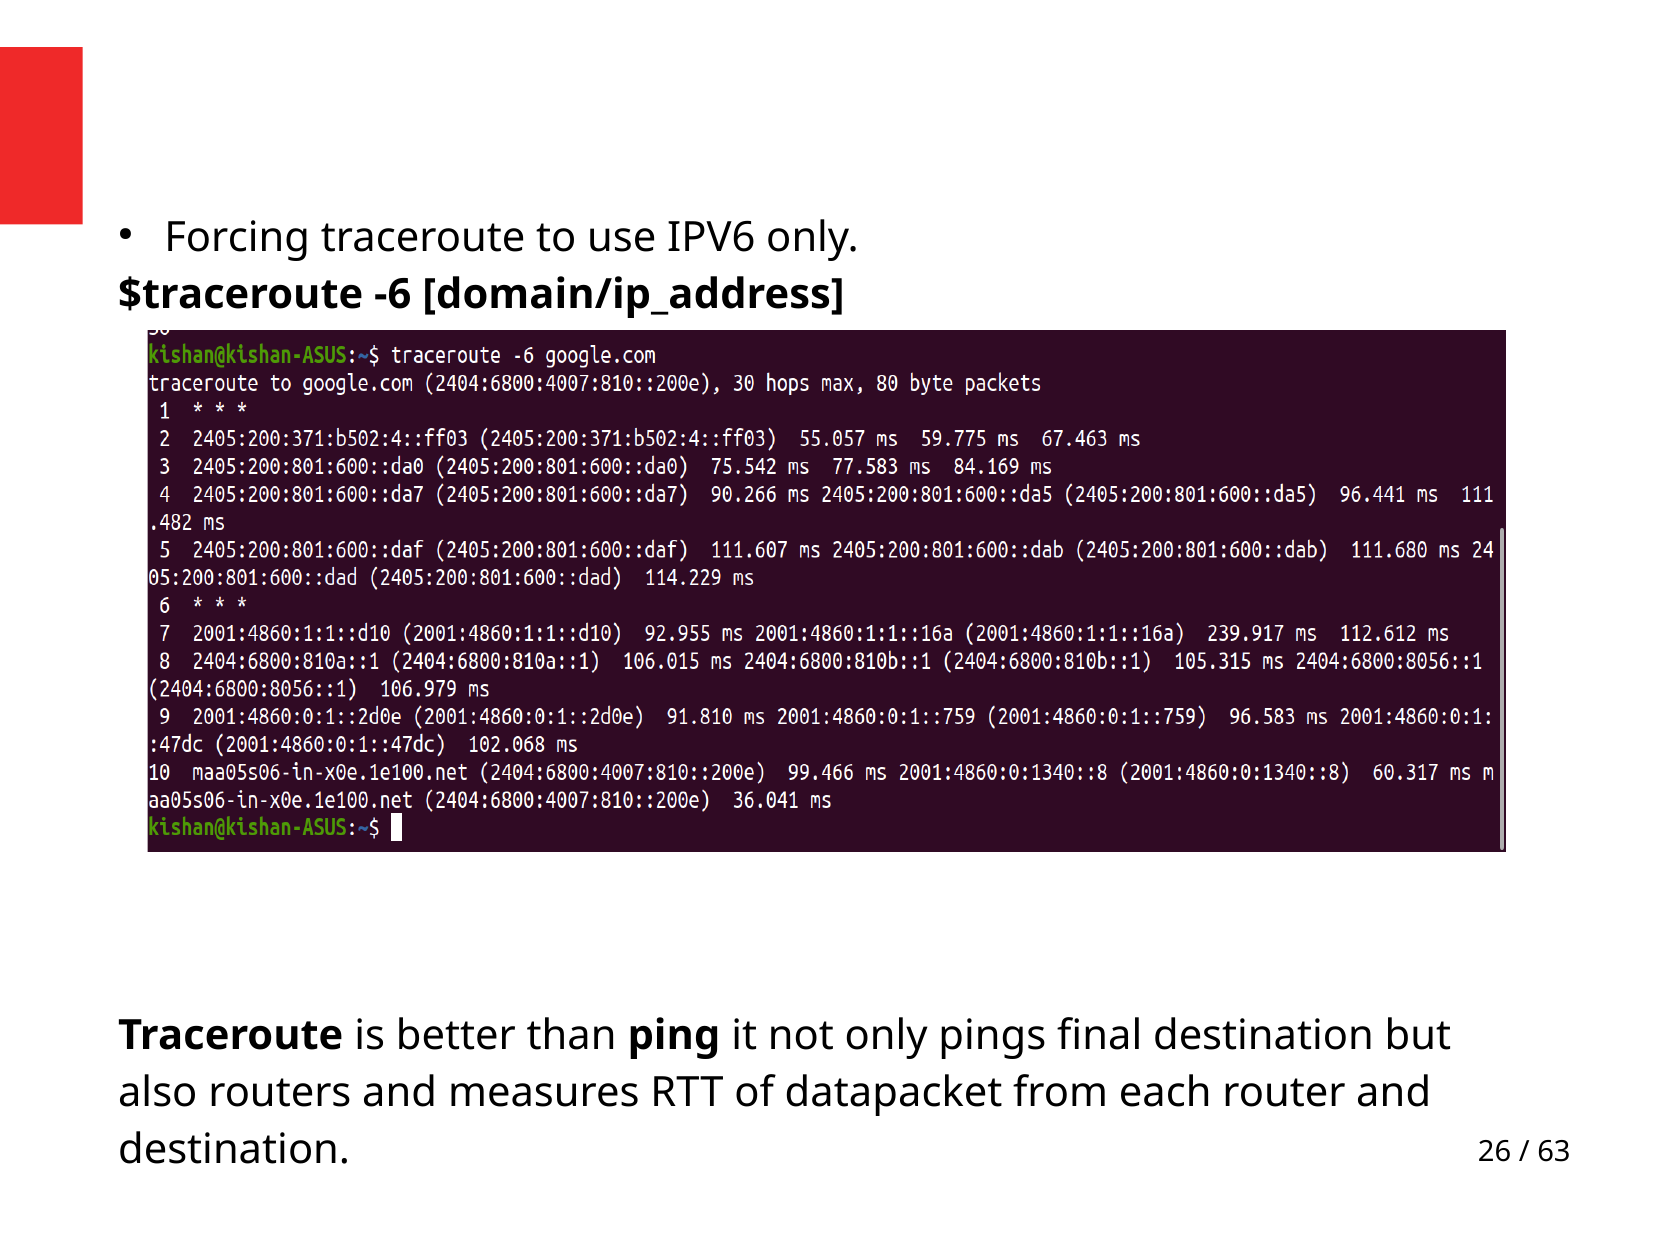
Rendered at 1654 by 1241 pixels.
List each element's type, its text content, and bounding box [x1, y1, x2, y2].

picture [147, 330, 1506, 852]
subtitle Forcing traceroute to use IPV6 only. $traceroute -6 [domain/ip_address] Traceroute is better than ping it not only pings final destination but also routers and measures RTT of datapacket from each router and destination. [118, 206, 1536, 1031]
